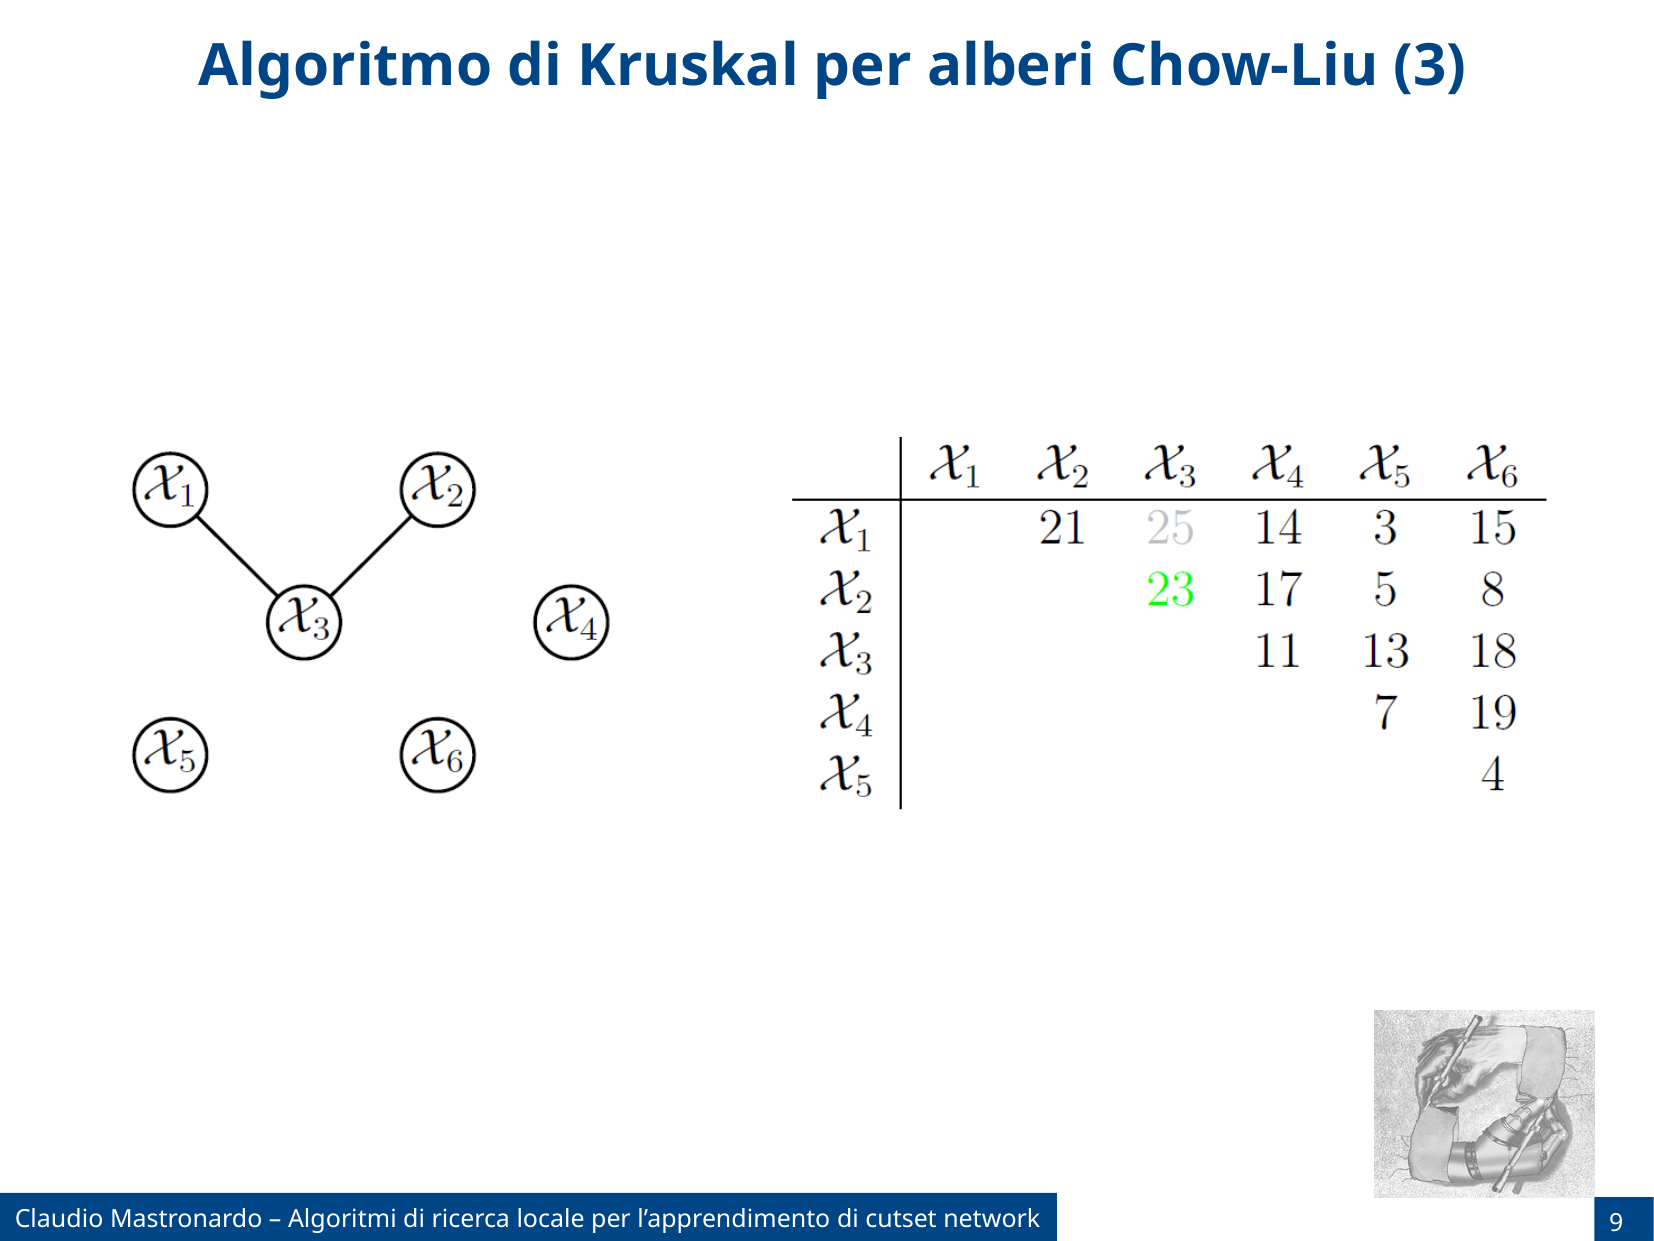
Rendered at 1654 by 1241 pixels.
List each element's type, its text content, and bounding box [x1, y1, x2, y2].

chart [114, 437, 1551, 825]
title Algoritmo di Kruskal per alberi Chow-Liu (3) [41, 17, 1625, 107]
